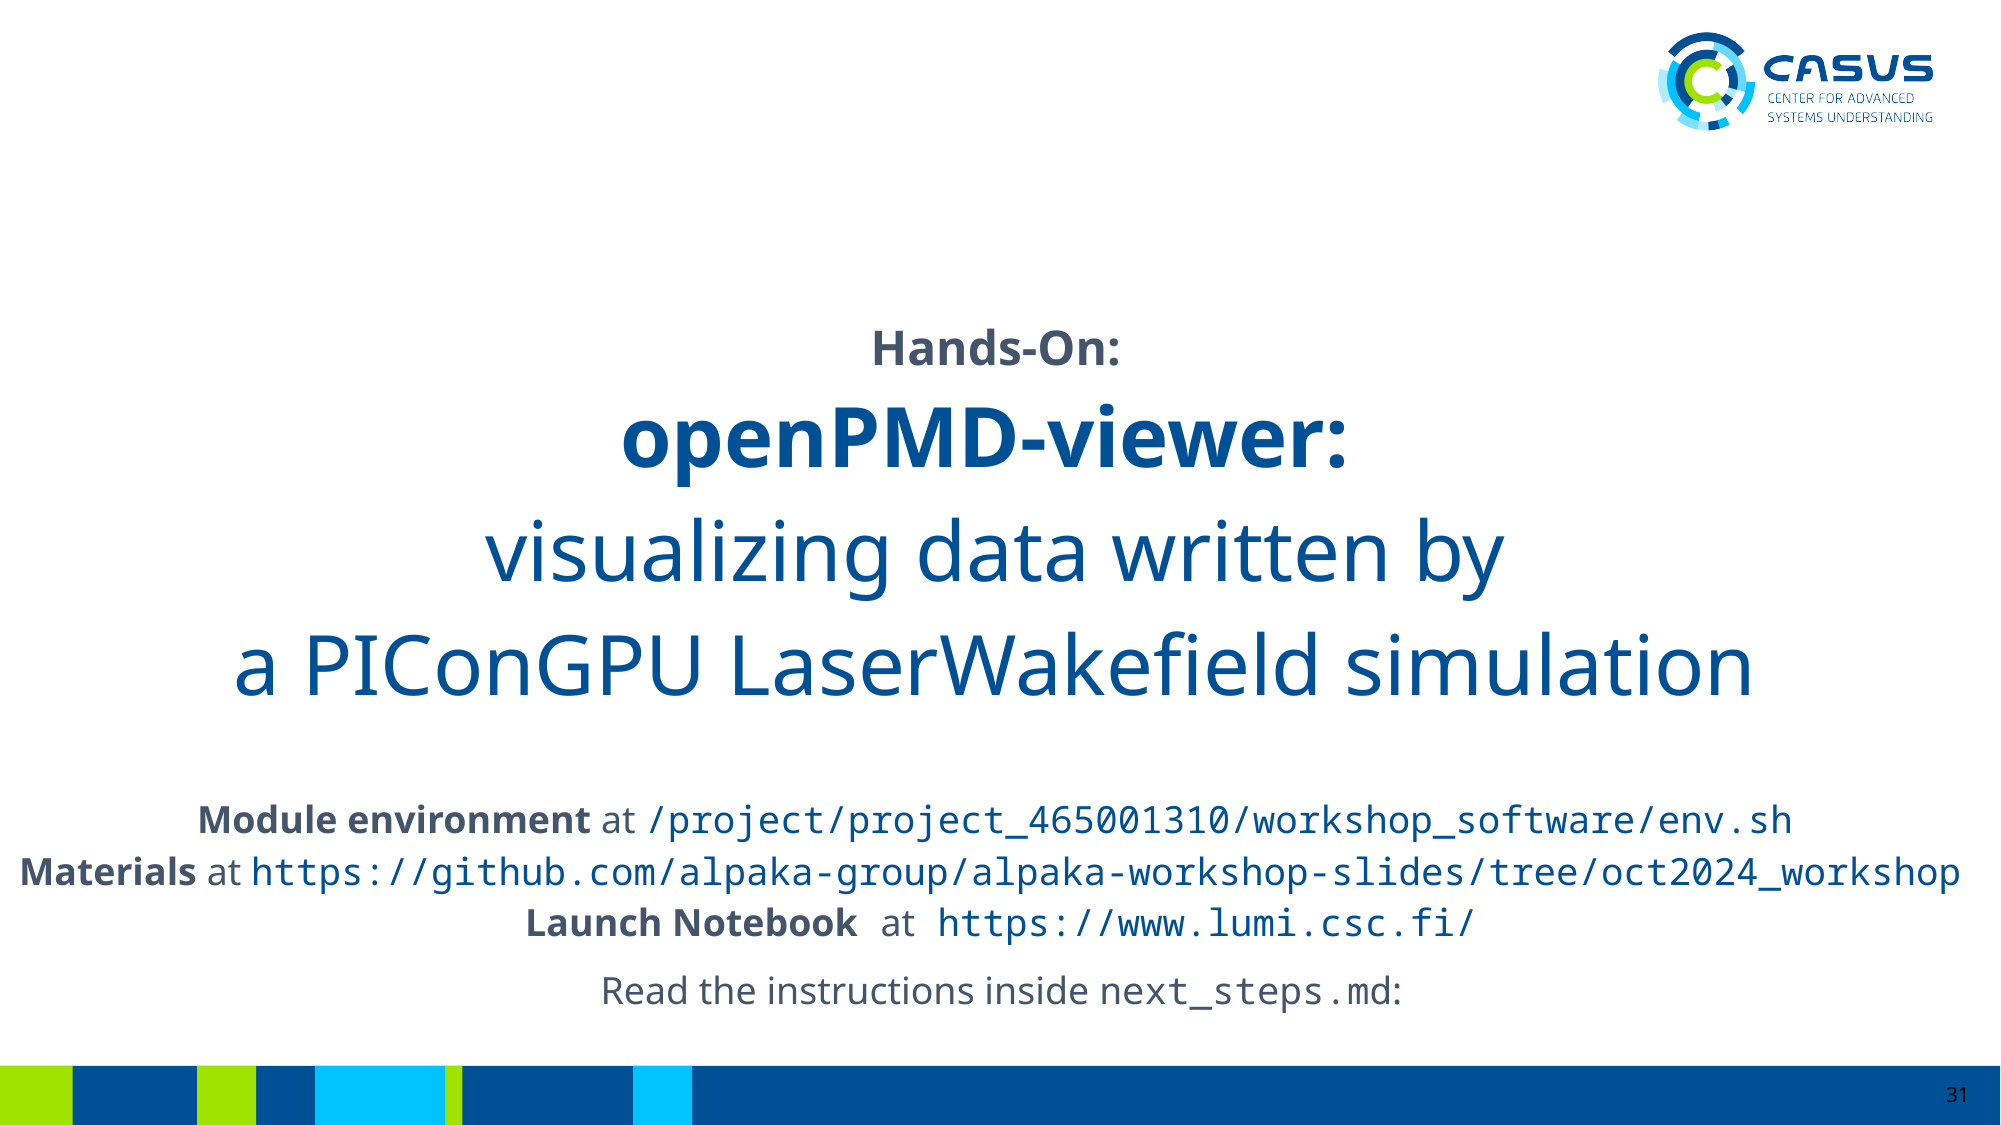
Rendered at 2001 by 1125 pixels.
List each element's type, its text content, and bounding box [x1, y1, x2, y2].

picture [1658, 32, 1933, 131]
title Hands-On: openPMD-viewer: visualizing data written by a PIConGPU LaserWakefield simulation [219, 313, 1773, 720]
text_box Module environment at /project/project_465001310/workshop_software/env.sh Materials at https://github.com/alpaka-group/alpaka-workshop-slides/tree/oct2024_workshop Launch Notebook at https://www.lumi.csc.fi/ Read the instructions inside next_steps.md: [4, 794, 1999, 1067]
